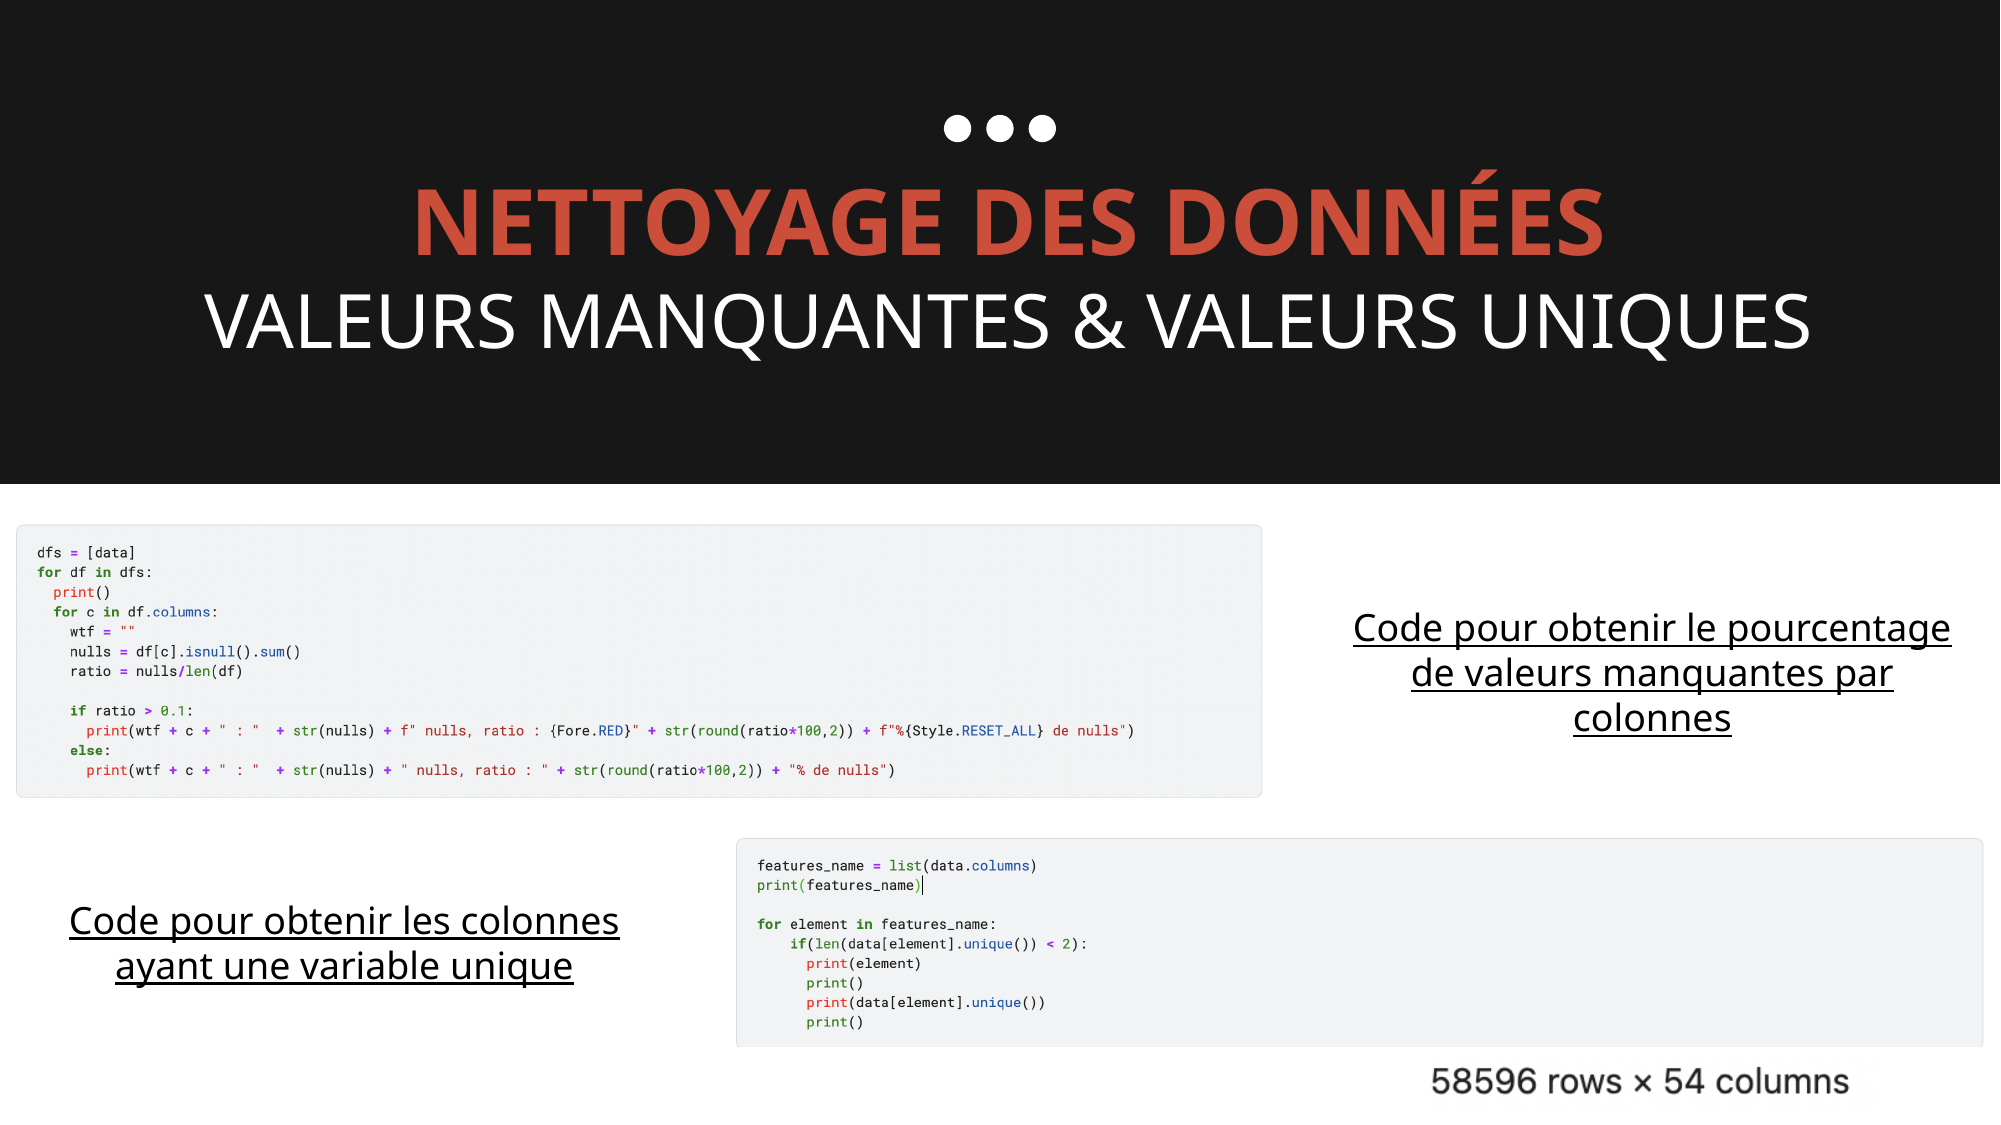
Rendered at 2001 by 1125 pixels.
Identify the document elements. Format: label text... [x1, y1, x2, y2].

text_box NETTOYAGE DES DONNÉES VALEURS MANQUANTES & VALEURS UNIQUES [0, 156, 2000, 525]
picture [15, 524, 1263, 798]
text_box [433, 649, 1594, 857]
text_box Code pour obtenir le pourcentage de valeurs manquantes par colonnes [1334, 596, 1971, 703]
text_box Code pour obtenir les colonnes ayant une variable unique [26, 889, 663, 996]
text_box [1653, 1047, 1941, 1125]
picture [1428, 1058, 1879, 1115]
text_box [0, 0, 2000, 156]
picture [735, 837, 1984, 1047]
